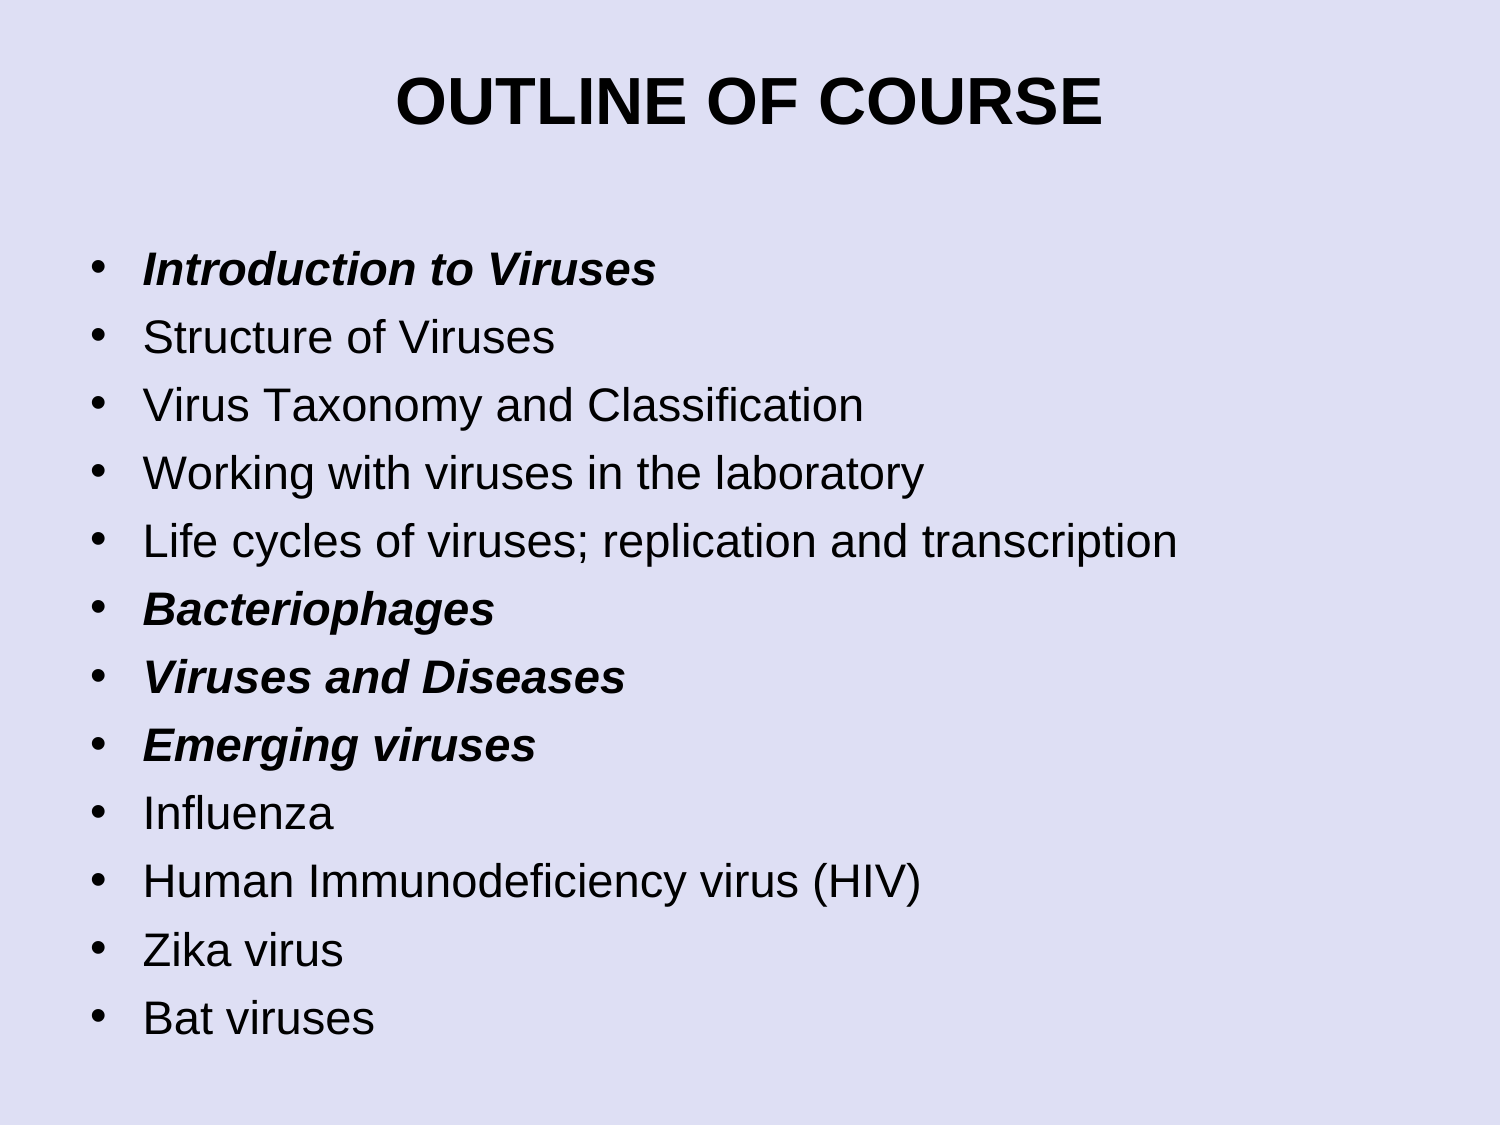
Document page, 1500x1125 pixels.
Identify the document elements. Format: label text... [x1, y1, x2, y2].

title OUTLINE OF COURSE [75, 45, 1426, 150]
list Introduction to Viruses Structure of Viruses Virus Taxonomy and Classification Working with viruses in the laboratory Life cycles of viruses; replication and transcription Bacteriophages Viruses and Diseases Emerging viruses Influenza Human Immunodeficiency virus (HIV) Zika virus Bat viruses [75, 162, 1426, 1059]
